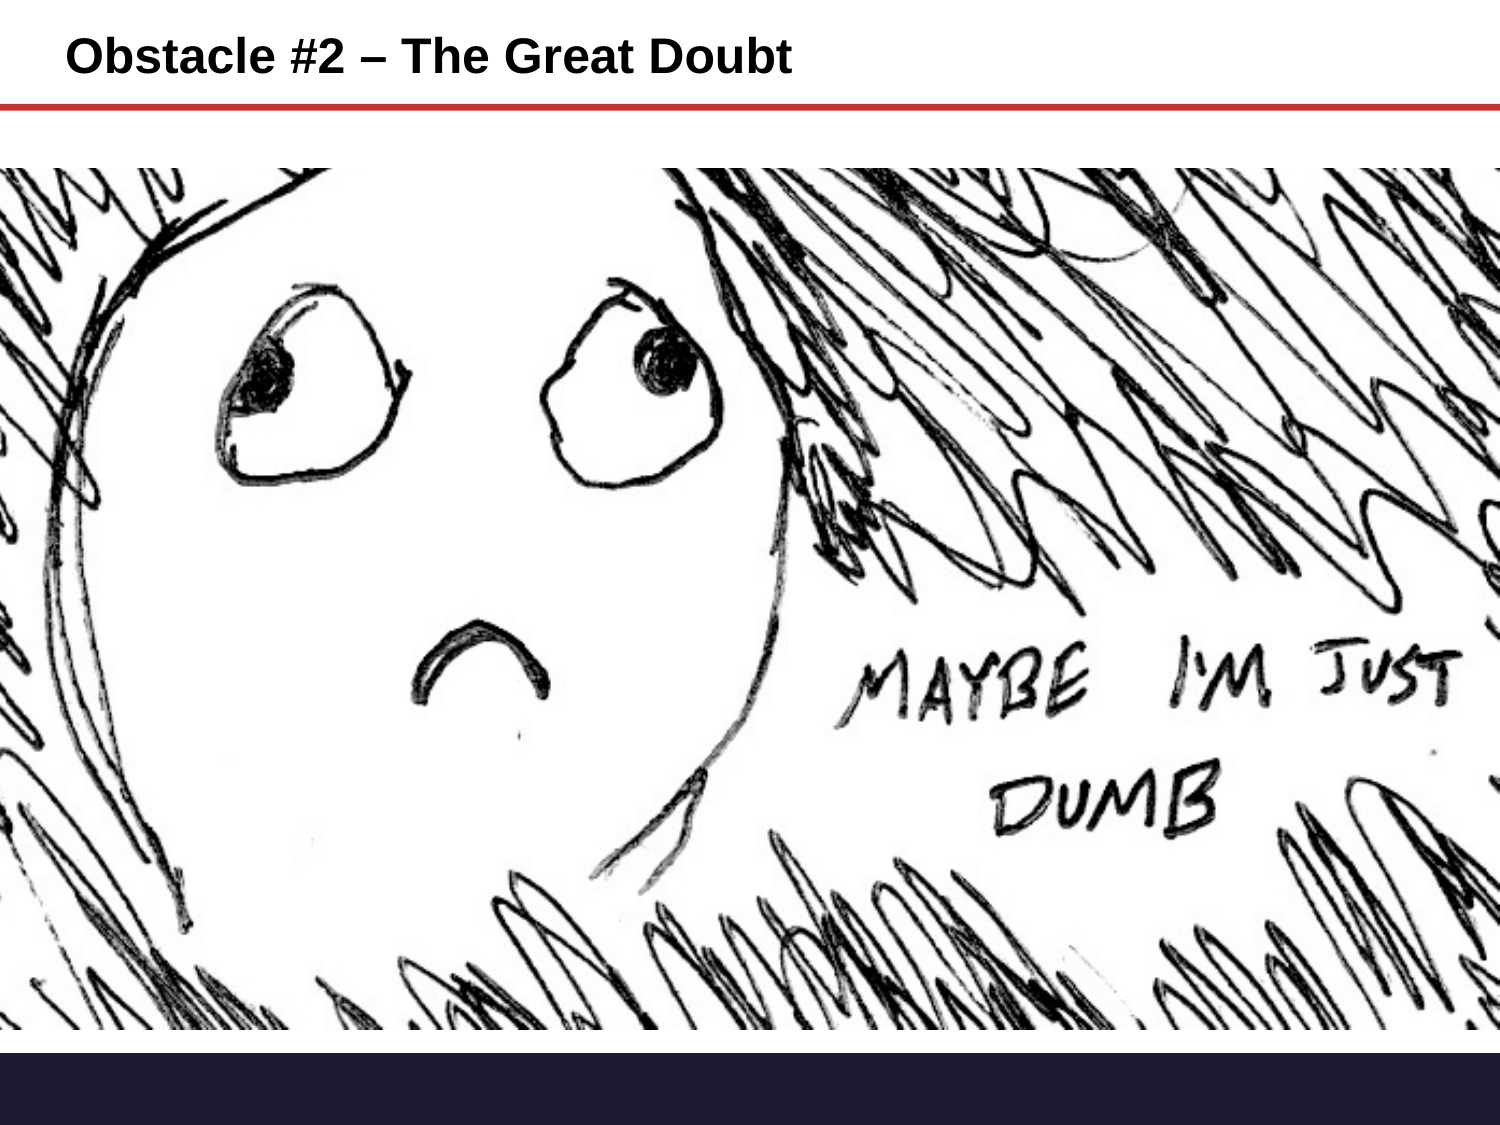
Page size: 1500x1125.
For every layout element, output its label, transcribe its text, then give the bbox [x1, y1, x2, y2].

picture [0, 168, 1500, 1030]
title Obstacle #2 – The Great Doubt [50, 0, 948, 108]
